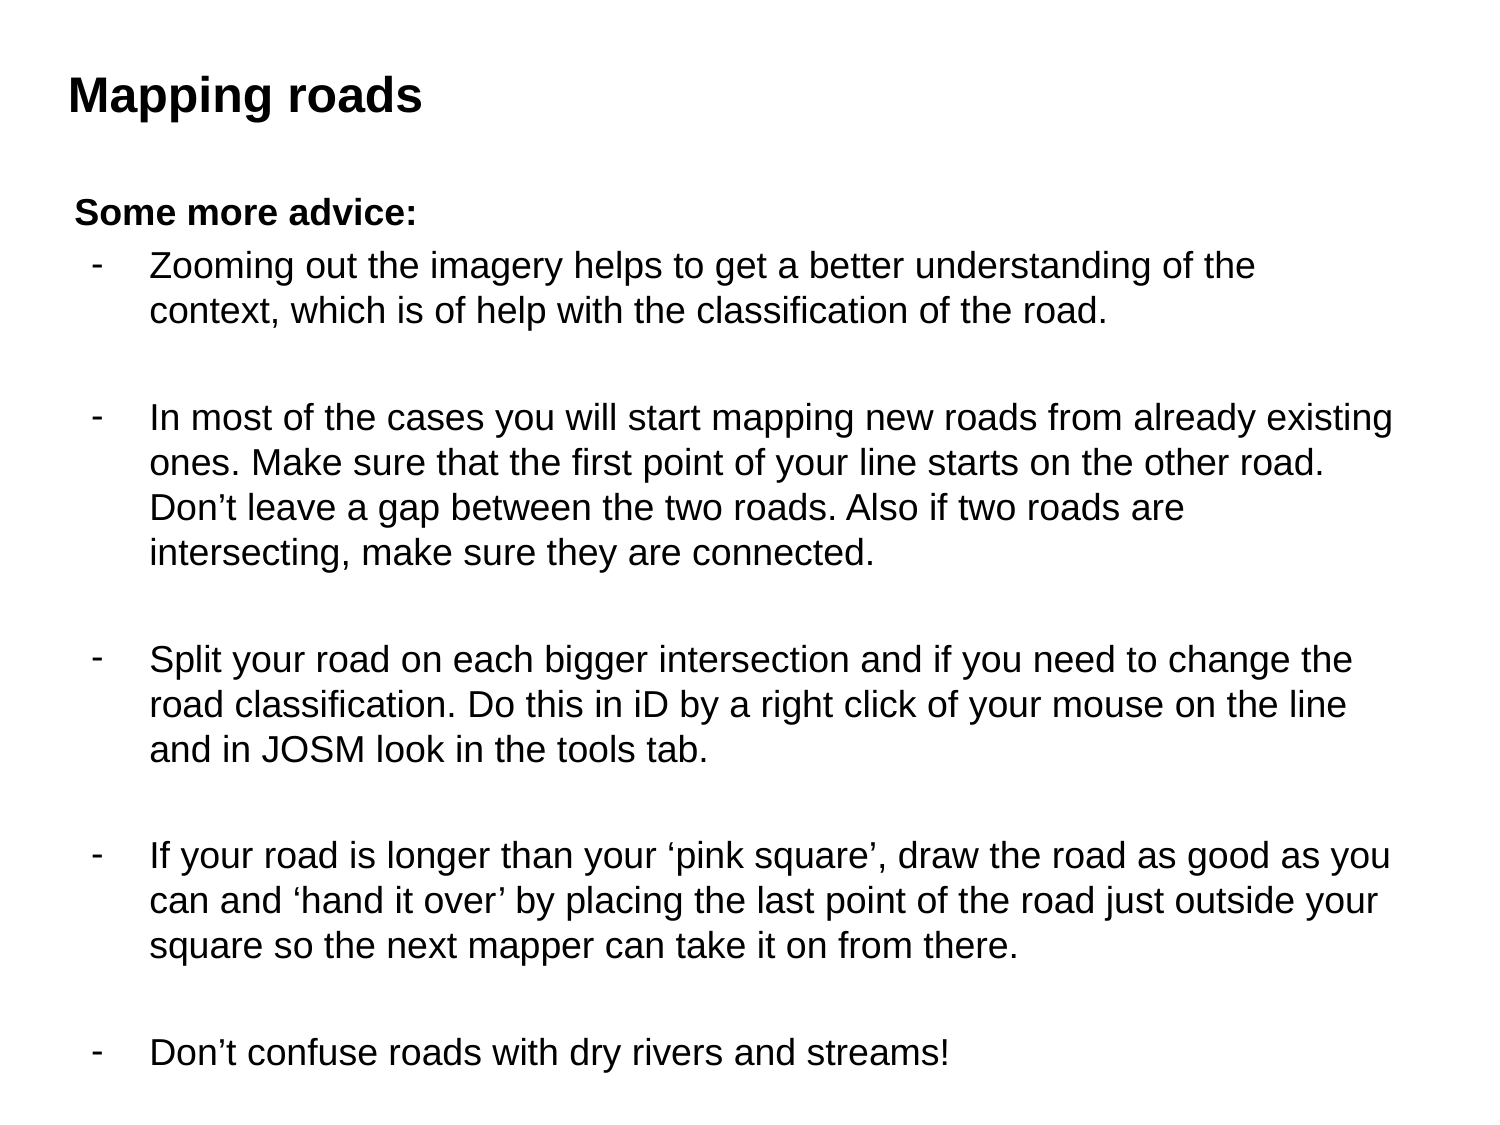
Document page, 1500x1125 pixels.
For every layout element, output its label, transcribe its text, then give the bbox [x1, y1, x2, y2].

text_box Mapping roads [53, 54, 1459, 131]
list Some more advice: Zooming out the imagery helps to get a better understanding of the context, which is of help with the classification of the road. In most of the cases you will start mapping new roads from already existing ones. Make sure that the first point of your line starts on the other road. Don’t leave a gap between the two roads. Also if two roads are intersecting, make sure they are connected. Split your road on each bigger intersection and if you need to change the road classification. Do this in iD by a right click of your mouse on the line and in JOSM look in the tools tab. If your road is longer than your ‘pink square’, draw the road as good as you can and ‘hand it over’ by placing the last point of the road just outside your square so the next mapper can take it on from there. Don’t confuse roads with dry rivers and streams! [59, 180, 1410, 1111]
